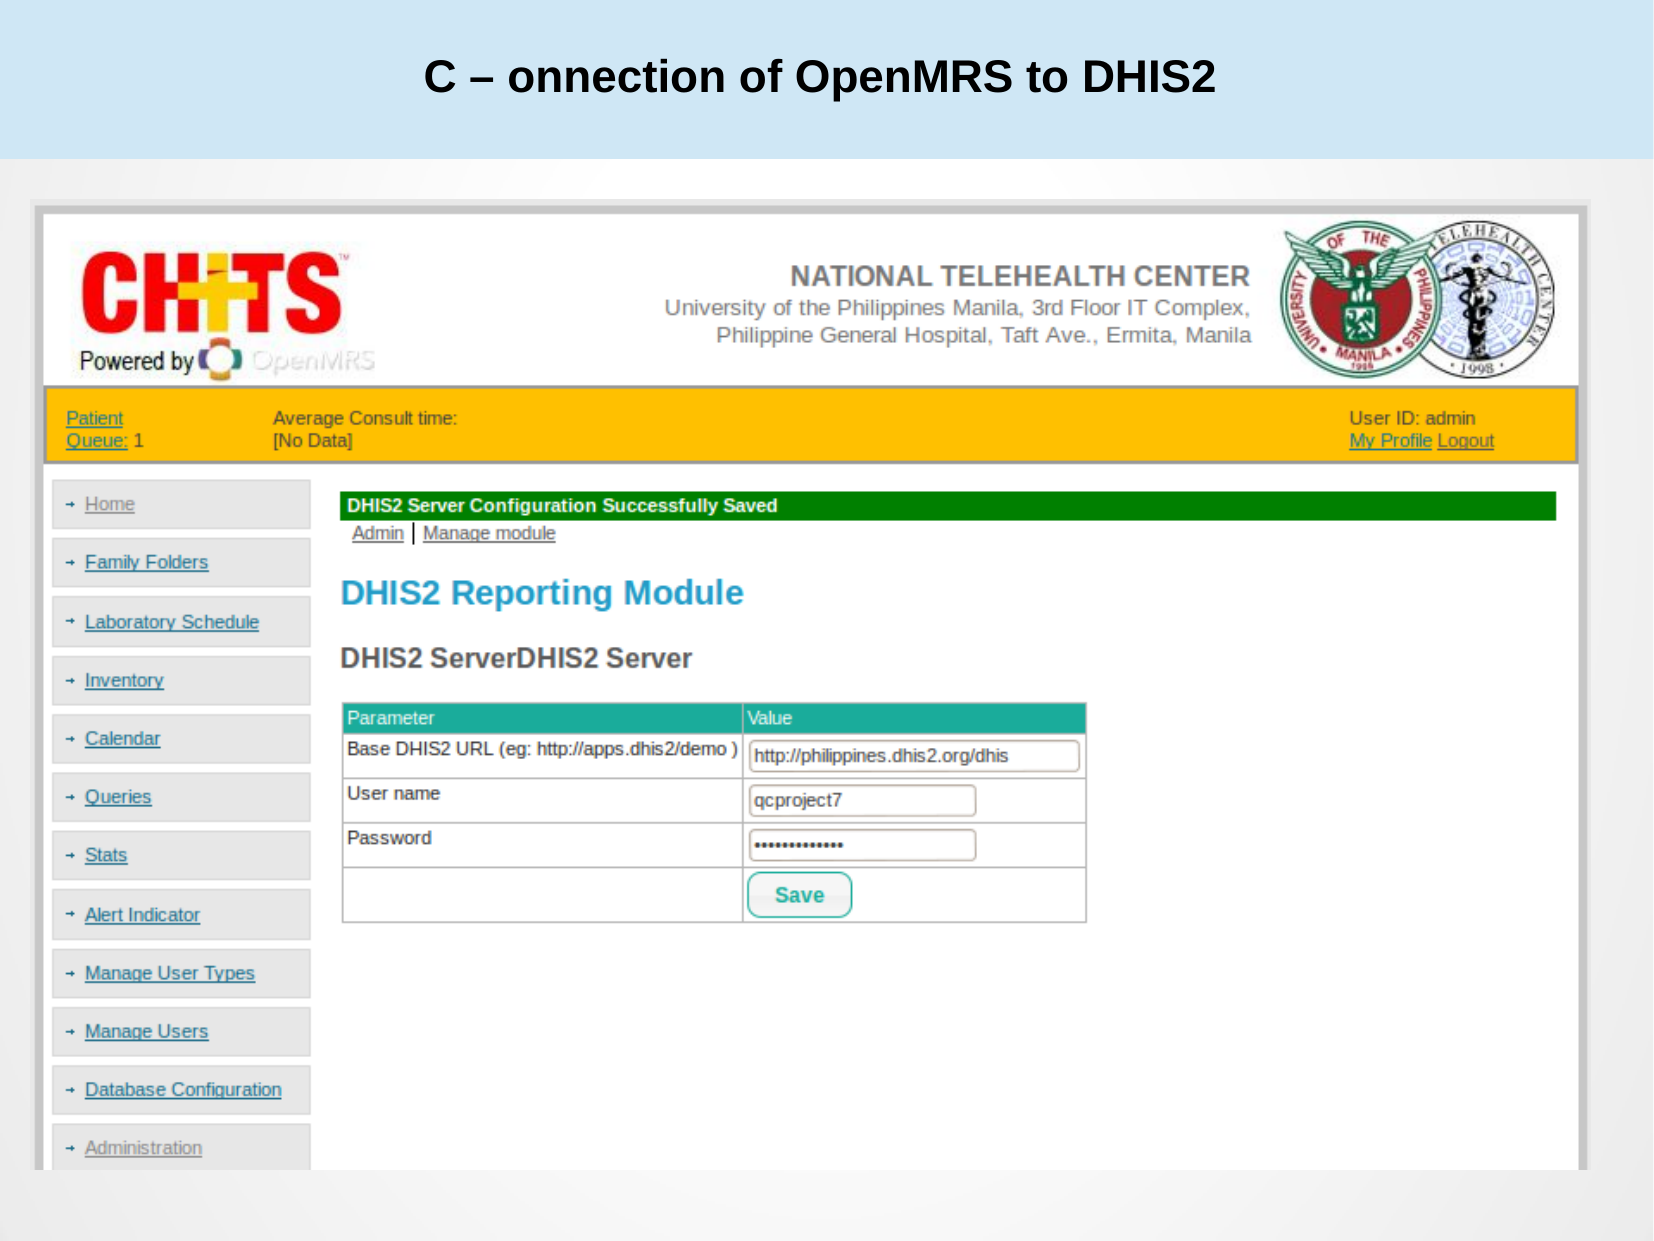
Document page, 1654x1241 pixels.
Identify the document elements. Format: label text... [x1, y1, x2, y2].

picture [0, 159, 1654, 1241]
text_box C – onnection of OpenMRS to DHIS2 [0, 0, 1654, 159]
